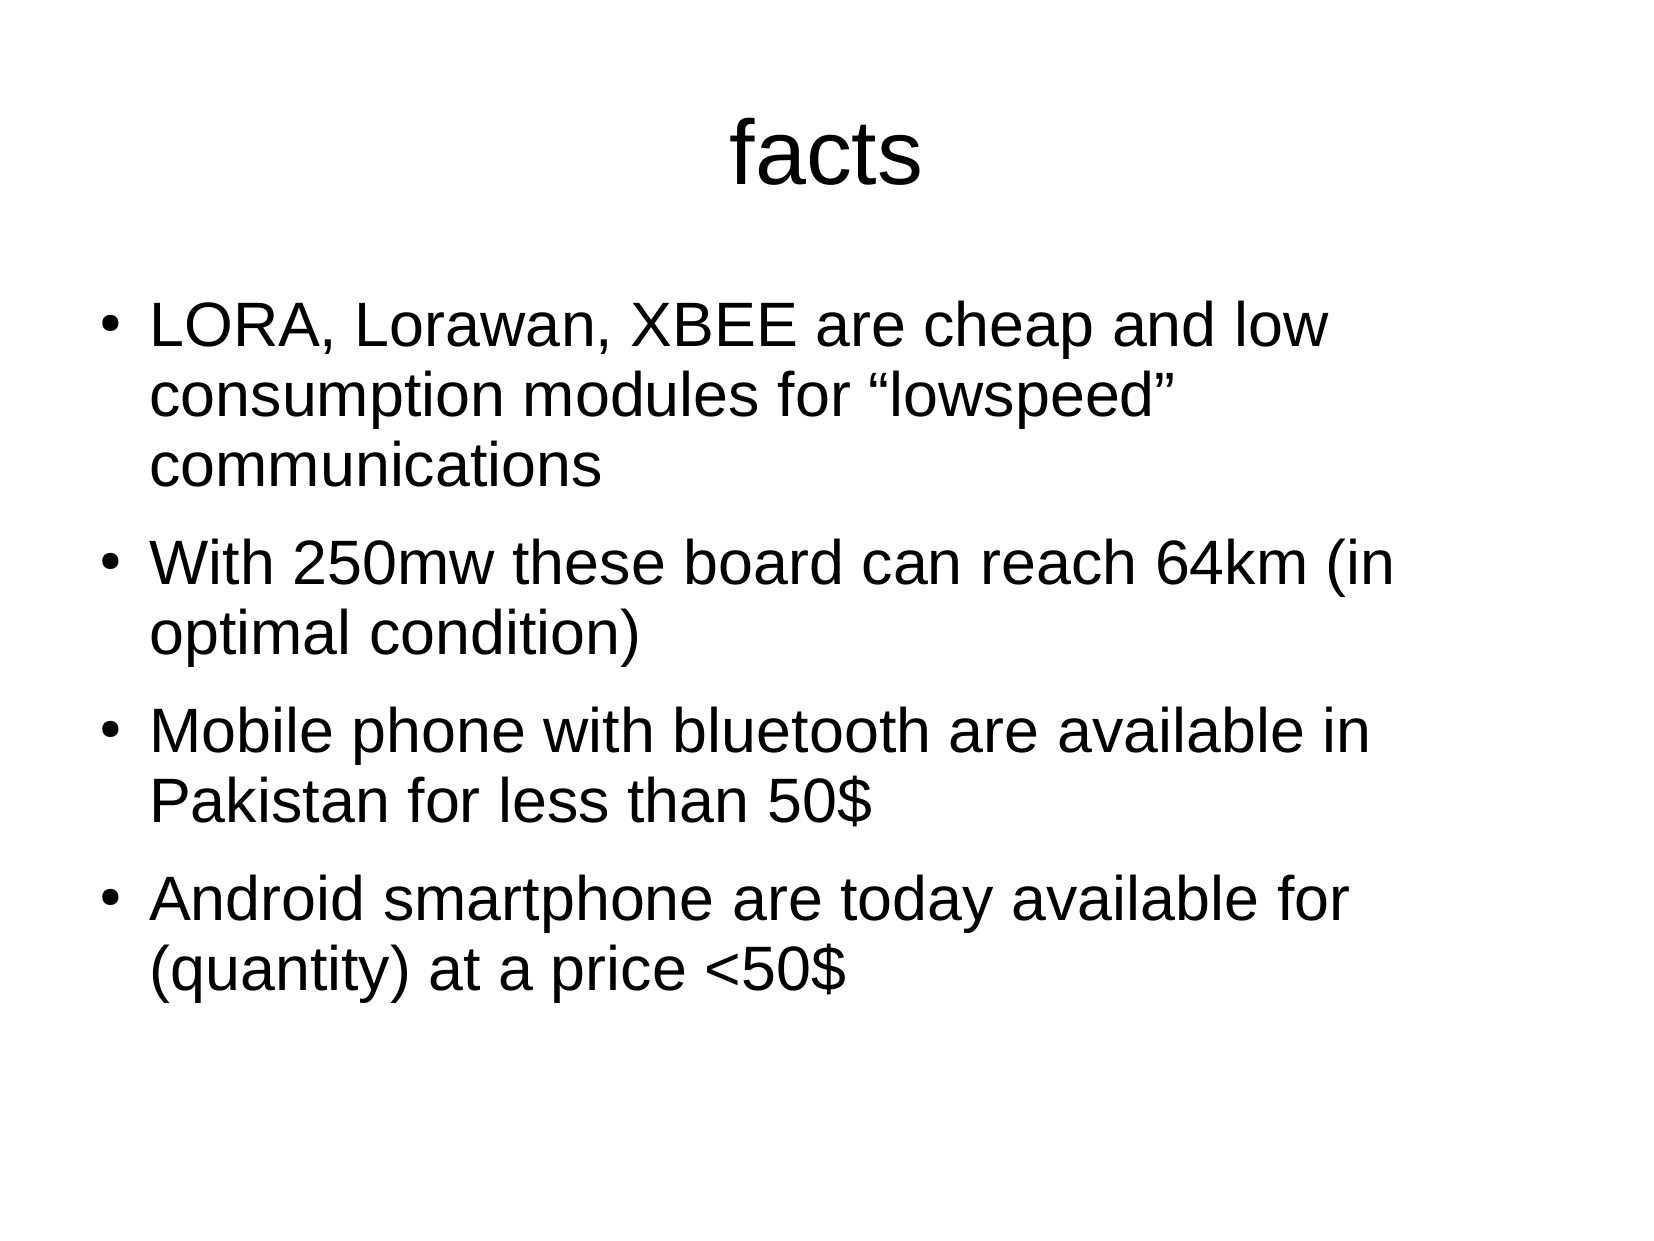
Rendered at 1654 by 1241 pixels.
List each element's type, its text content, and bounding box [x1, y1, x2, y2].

title facts [82, 49, 1571, 257]
list LORA, Lorawan, XBEE are cheap and low consumption modules for “lowspeed” communications With 250mw these board can reach 64km (in optimal condition) Mobile phone with bluetooth are available in Pakistan for less than 50$ Android smartphone are today available for (quantity) at a price <50$ [82, 290, 1571, 1010]
